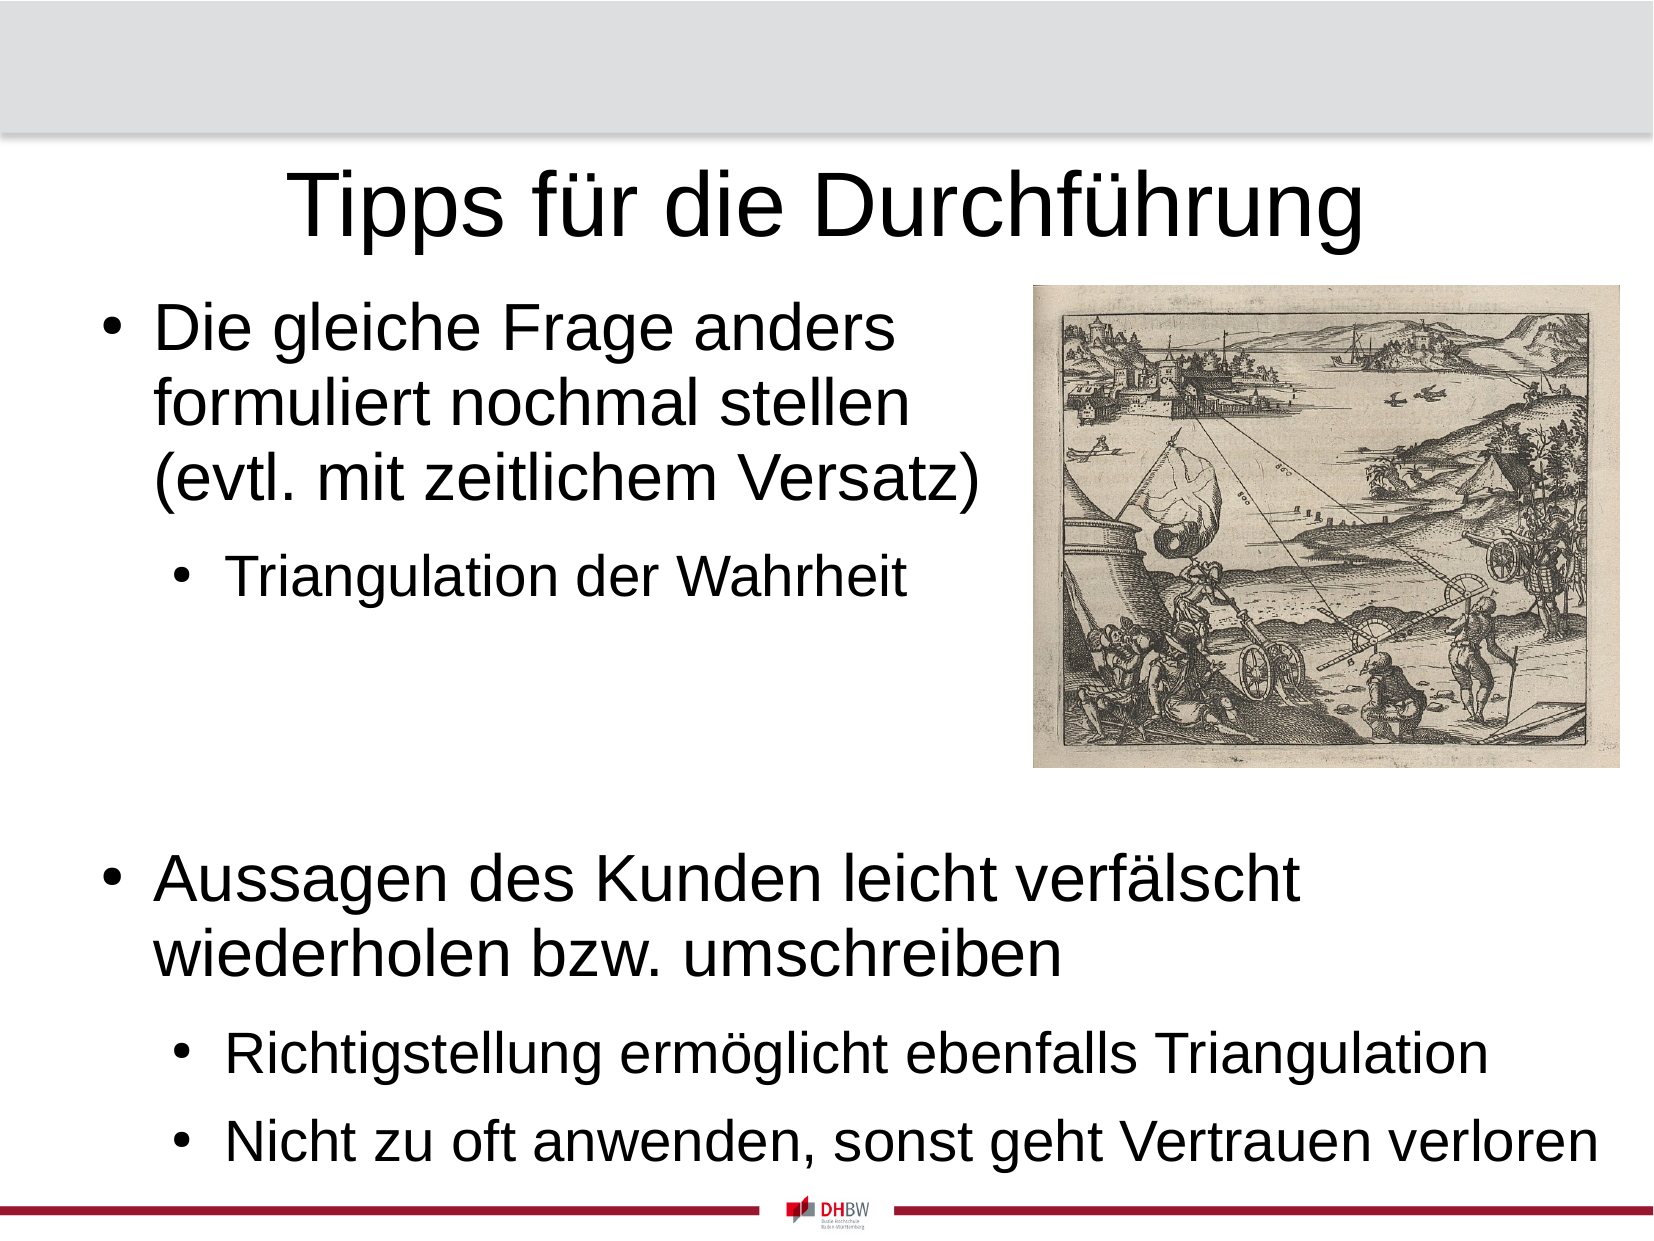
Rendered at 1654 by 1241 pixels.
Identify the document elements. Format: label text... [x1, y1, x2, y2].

picture [0, 1, 1654, 1237]
title Tipps für die Durchführung [82, 147, 1571, 257]
list Die gleiche Frage anders formuliert nochmal stellen (evtl. mit zeitlichem Versatz) Triangulation der Wahrheit Aussagen des Kunden leicht verfälscht wiederholen bzw. umschreiben Richtigstellung ermöglicht ebenfalls Triangulation Nicht zu oft anwenden, sonst geht Vertrauen verloren [82, 290, 1625, 1174]
